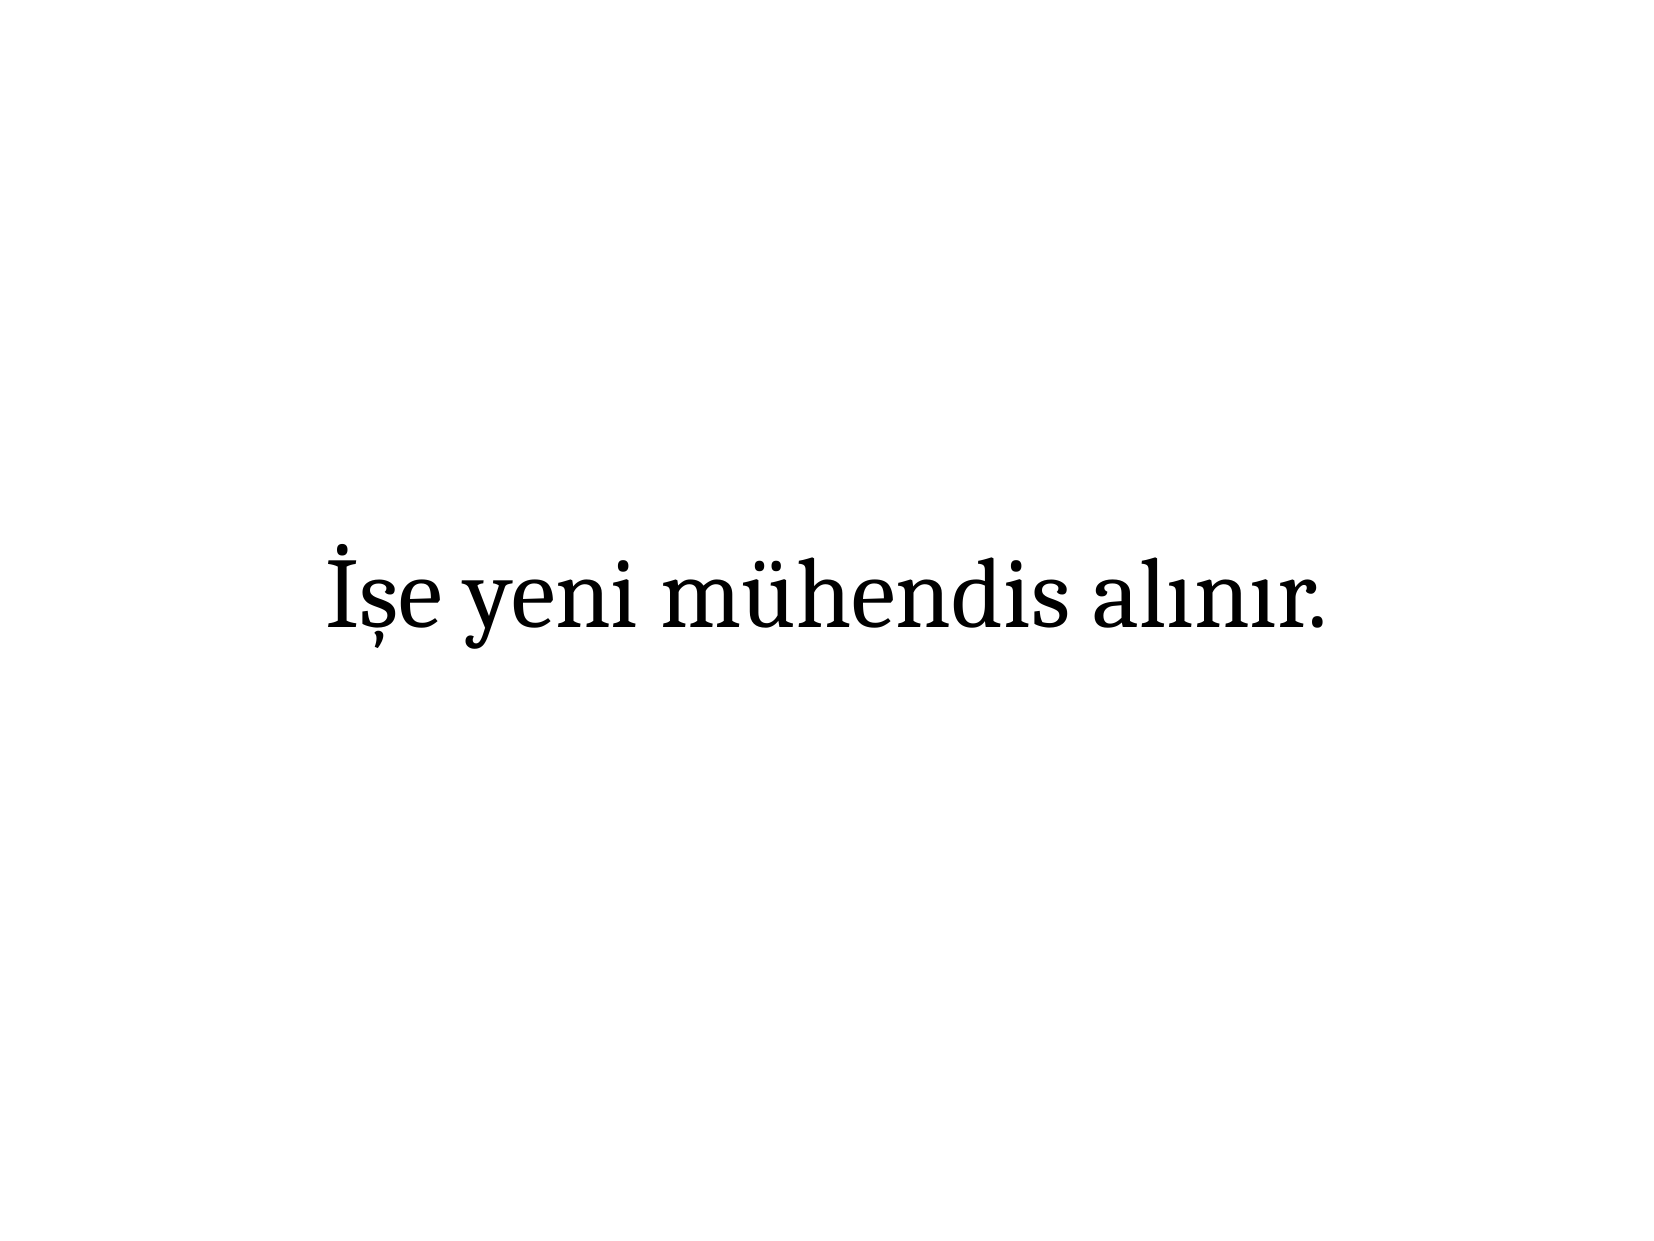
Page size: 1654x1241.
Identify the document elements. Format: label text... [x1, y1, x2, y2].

title İşe yeni mühendis alınır. [82, 273, 1571, 916]
